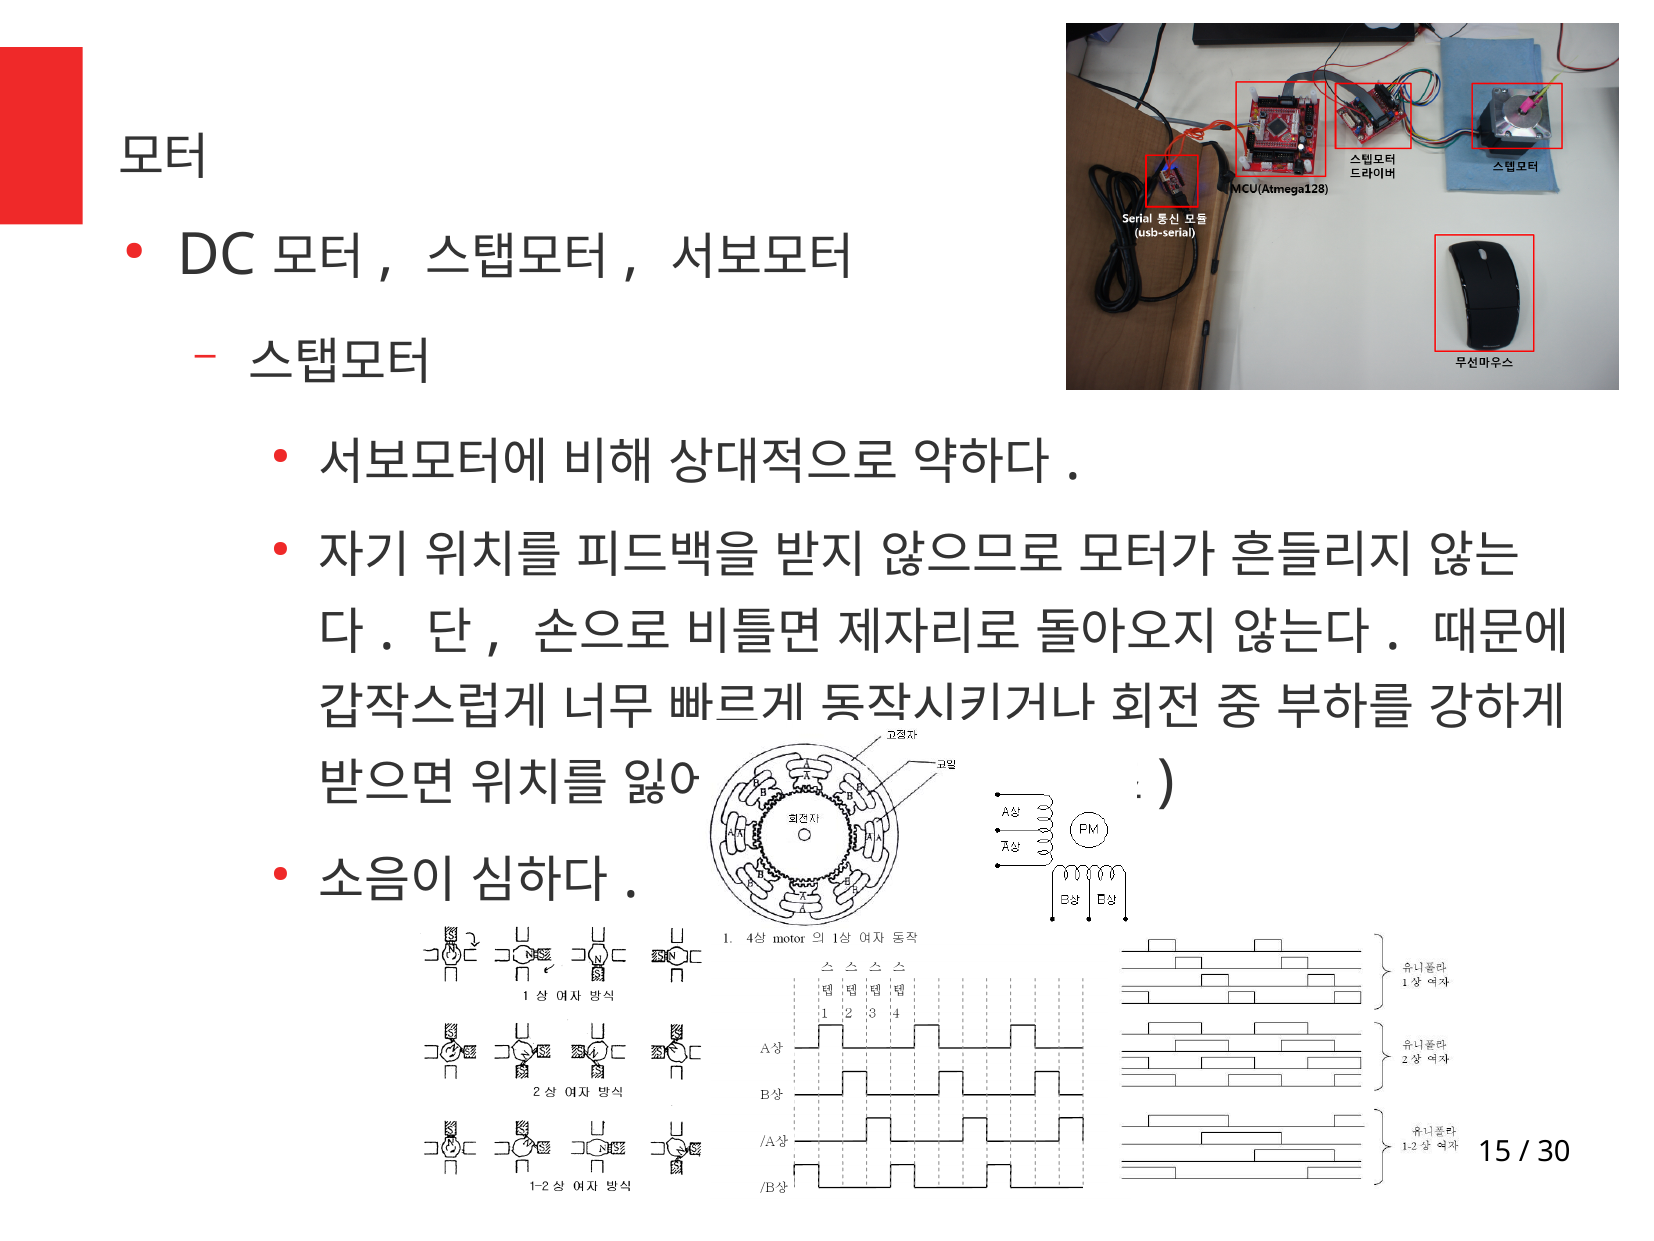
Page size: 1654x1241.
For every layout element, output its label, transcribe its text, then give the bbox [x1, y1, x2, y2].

title 모터 [118, 49, 1066, 257]
picture [419, 720, 1465, 1199]
picture [1066, 23, 1619, 390]
list DC모터, 스탭모터, 서보모터 스탭모터 서보모터에 비해 상대적으로 약하다. 자기 위치를 피드백을 받지 않으므로 모터가 흔들리지 않는다. 단, 손으로 비틀면 제자리로 돌아오지 않는다. 때문에 갑작스럽게 너무 빠르게 동작시키거나 회전 중 부하를 강하게 받으면 위치를 잃어버릴 수 있다. (탈조) 소음이 심하다. [106, 212, 1583, 1146]
